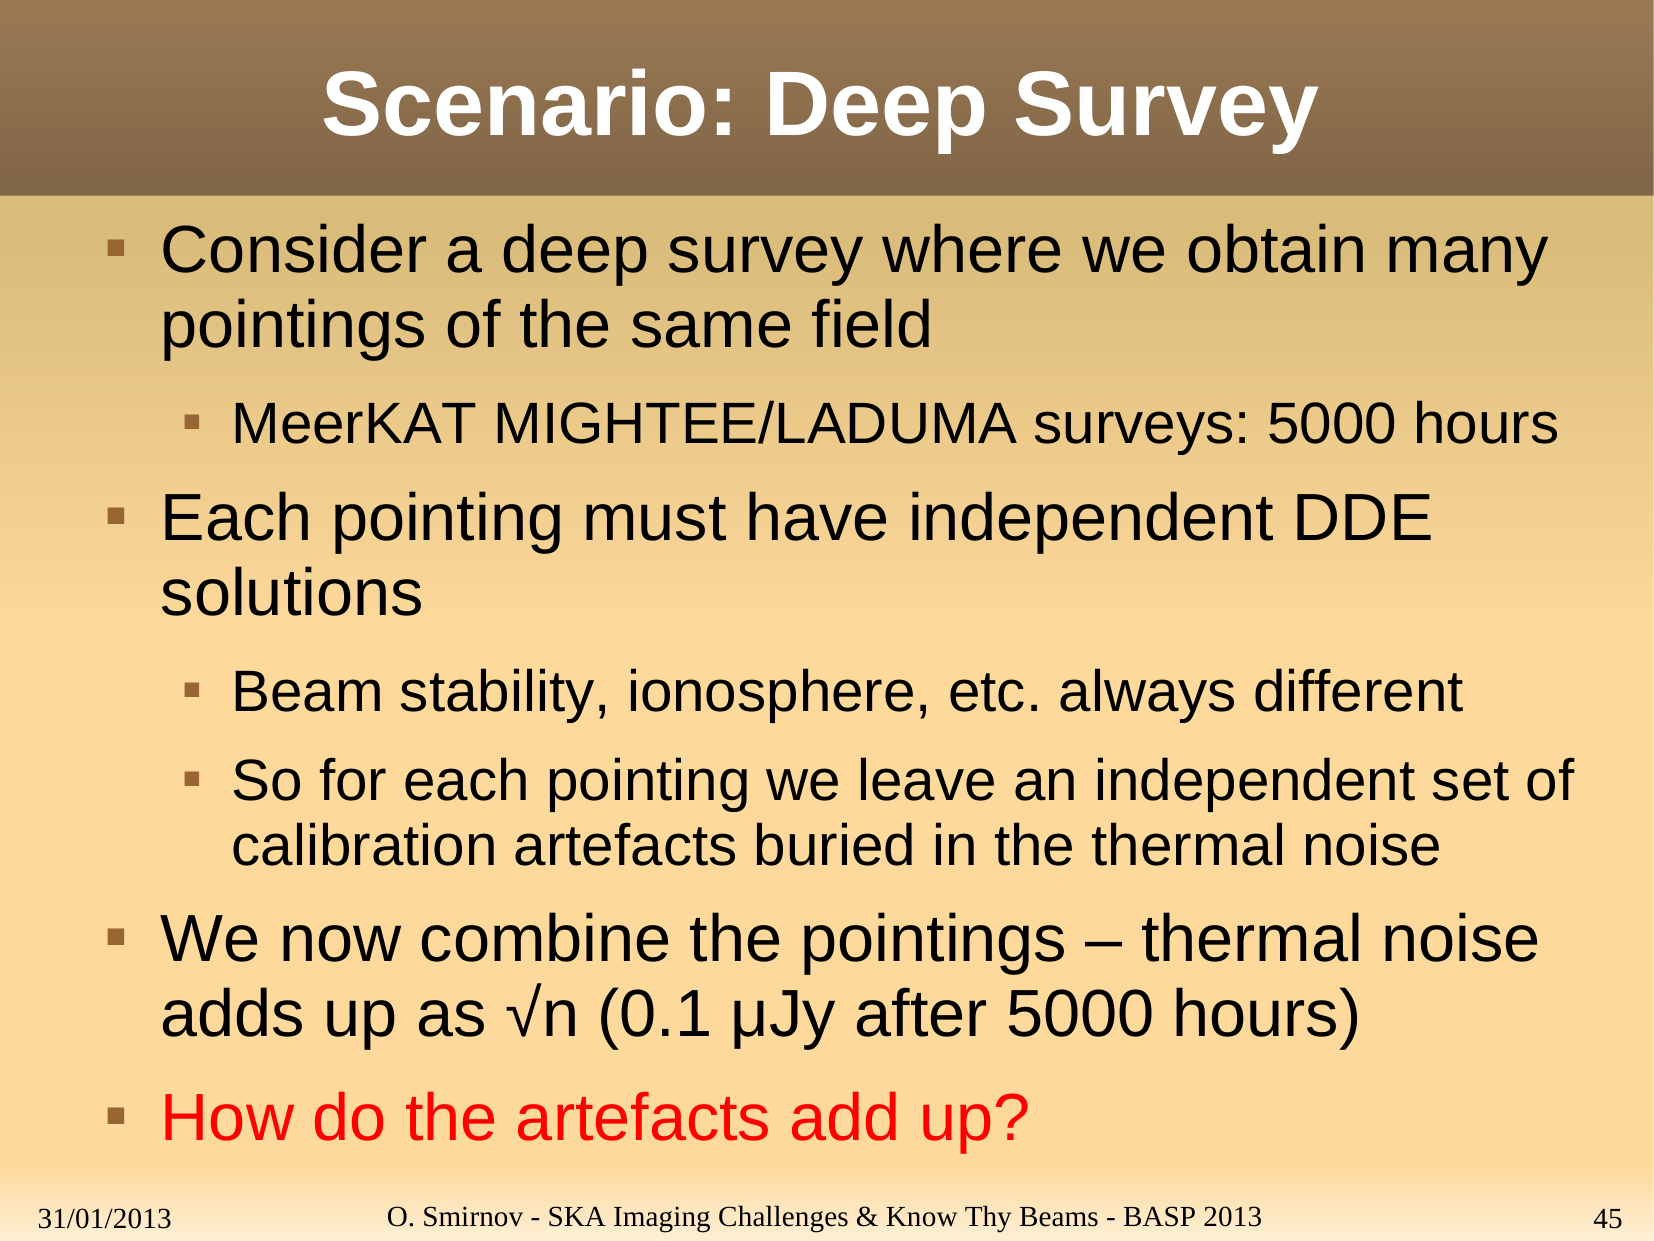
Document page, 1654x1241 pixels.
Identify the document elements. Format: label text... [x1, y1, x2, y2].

list Consider a deep survey where we obtain many pointings of the same field MeerKAT MIGHTEE/LADUMA surveys: 5000 hours Each pointing must have independent DDE solutions Beam stability, ionosphere, etc. always different So for each pointing we leave an independent set of calibration artefacts buried in the thermal noise We now combine the pointings – thermal noise adds up as √n (0.1 μJy after 5000 hours) How do the artefacts add up? [90, 212, 1579, 1156]
picture [0, 0, 1654, 1241]
title Scenario: Deep Survey [76, 0, 1565, 208]
